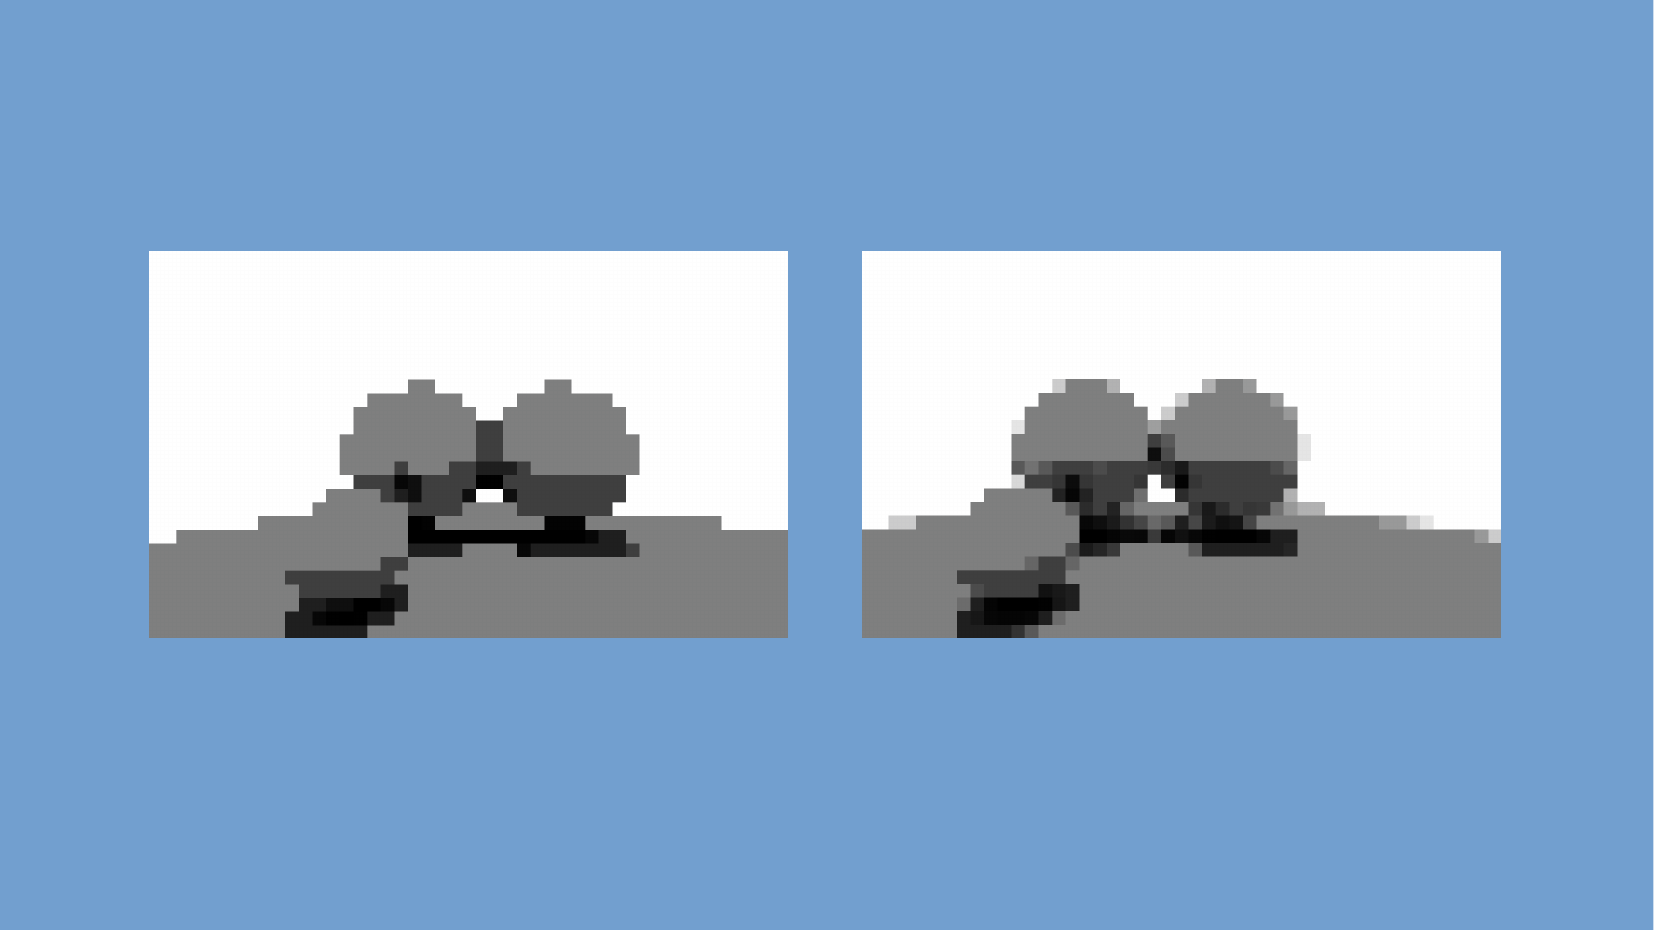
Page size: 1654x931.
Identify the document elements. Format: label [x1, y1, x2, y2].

picture [149, 251, 788, 638]
picture [862, 251, 1501, 638]
